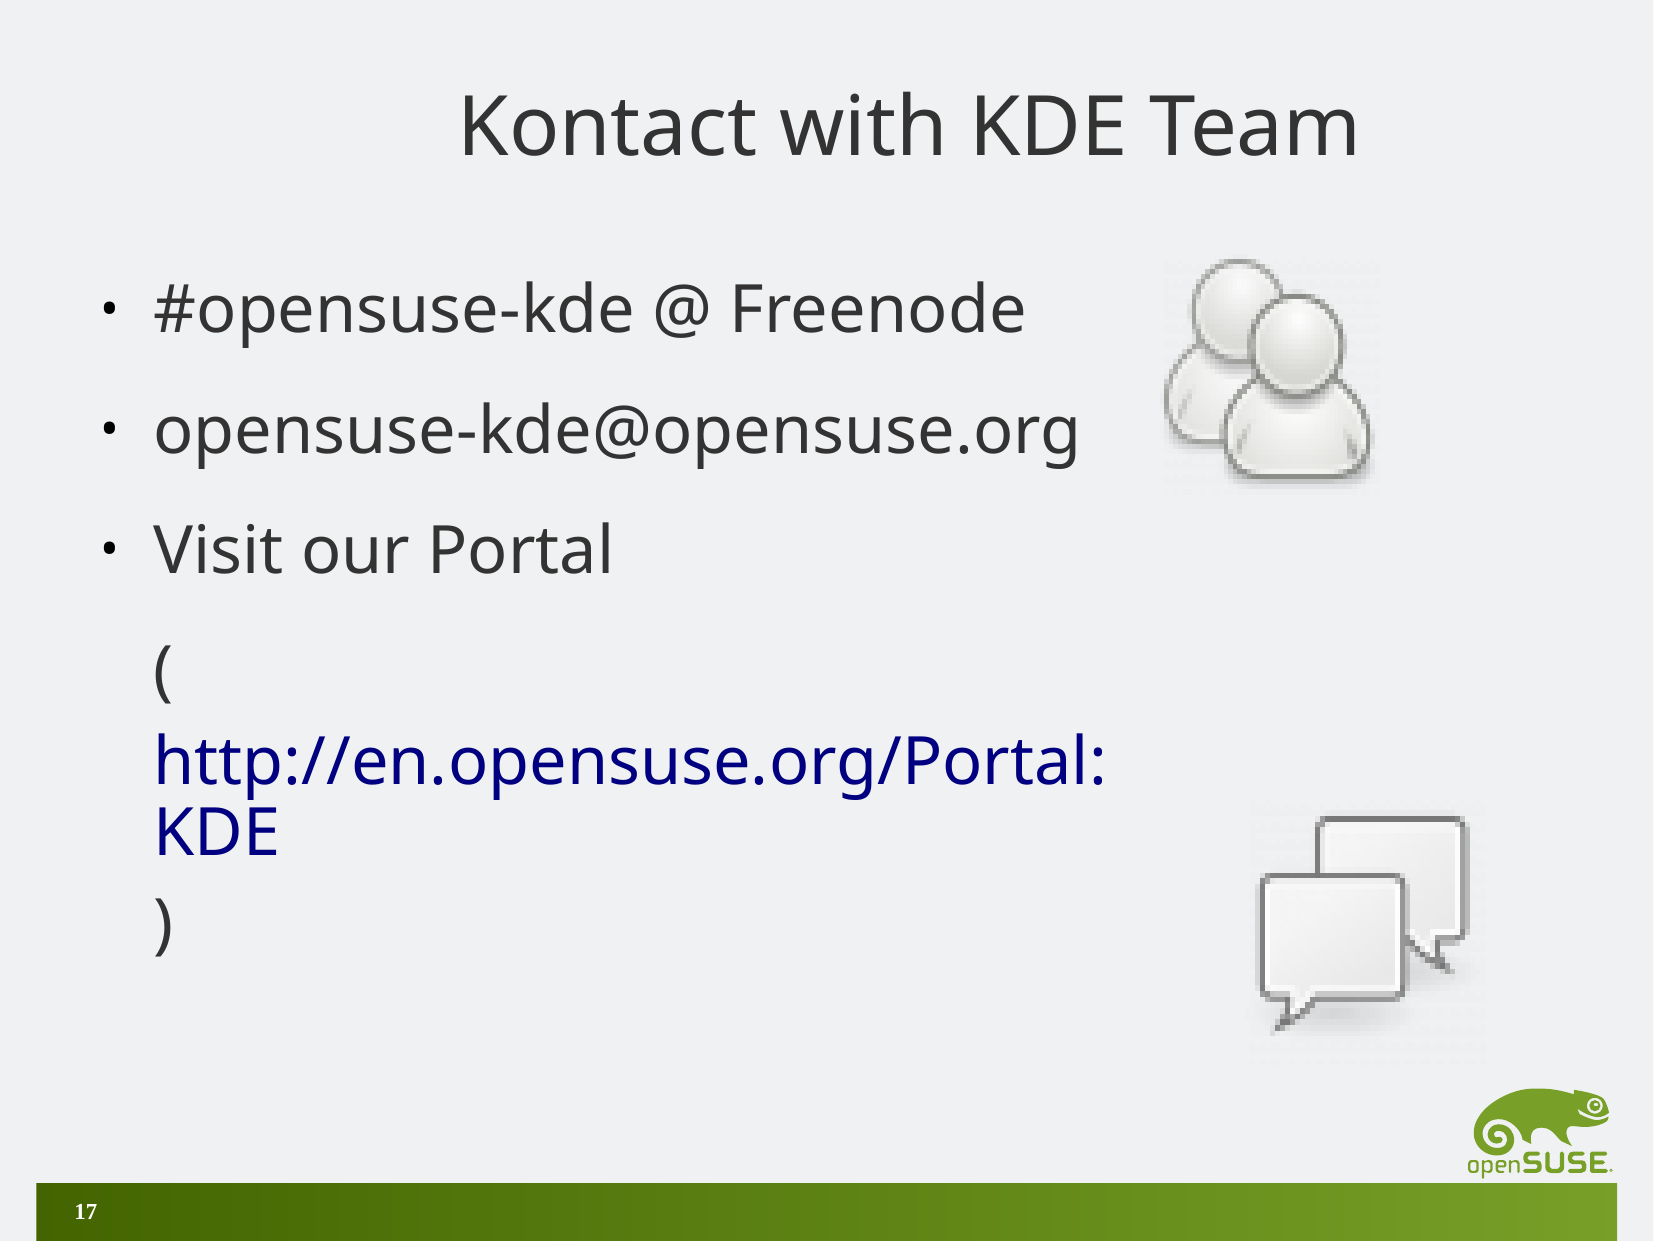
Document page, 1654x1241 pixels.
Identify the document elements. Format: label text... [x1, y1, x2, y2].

picture [0, 0, 1654, 1241]
list #opensuse-kde @ Freenode opensuse-kde@opensuse.org Visit our Portal (http://en.opensuse.org/Portal:KDE) [82, 261, 1111, 1081]
title Kontact with KDE Team [82, 49, 1571, 198]
